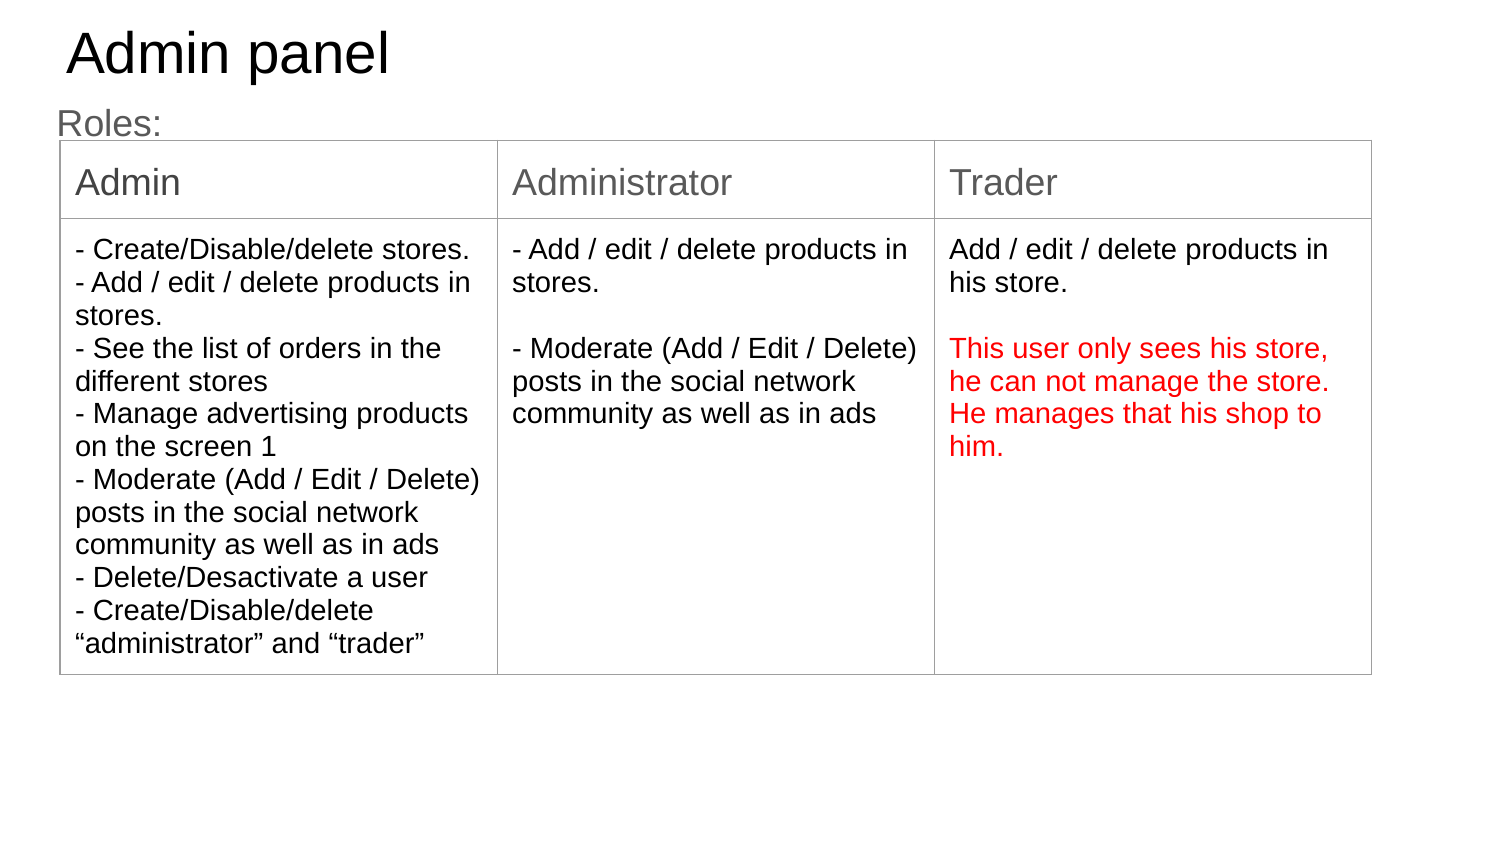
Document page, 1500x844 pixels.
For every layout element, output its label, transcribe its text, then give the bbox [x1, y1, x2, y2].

table_header Administrator [498, 141, 934, 218]
title Admin panel [51, 0, 1449, 94]
list Roles: [41, 77, 1440, 638]
table_cell - Add / edit / delete products in stores. - Moderate (Add / Edit / Delete) posts in the social network community as well as in ads [498, 219, 934, 674]
table_cell Add / edit / delete products in his store. This user only sees his store, he can not manage the store. He manages that his shop to him. [935, 219, 1371, 674]
table_cell - Create/Disable/delete stores. - Add / edit / delete products in stores. - See the list of orders in the different stores - Manage advertising products on the screen 1 - Moderate (Add / Edit / Delete) posts in the social network community as well as in ads - Delete/Desactivate a user - Create/Disable/delete “administrator” and “trader” [61, 219, 497, 674]
table_header Trader [935, 141, 1371, 218]
table_header Admin [61, 141, 497, 218]
